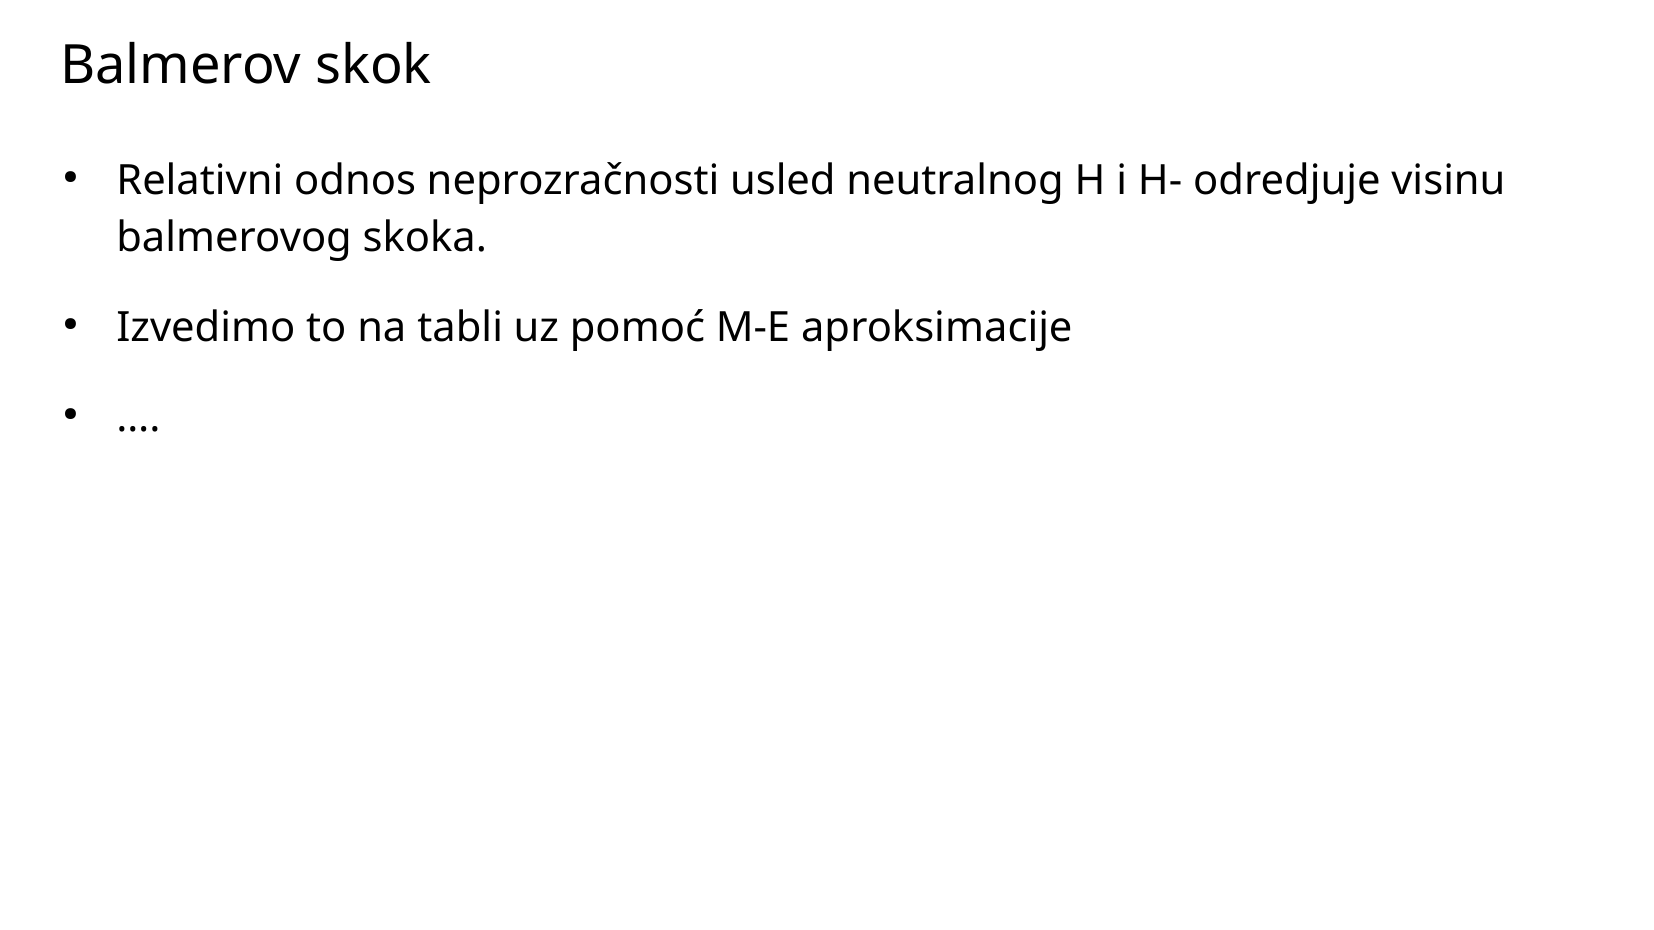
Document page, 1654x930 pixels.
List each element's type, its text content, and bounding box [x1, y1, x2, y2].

title Balmerov skok [59, 13, 1648, 113]
list Relativni odnos neprozračnosti usled neutralnog H i H- odredjuje visinu balmerovog skoka. Izvedimo to na tabli uz pomoć M-E aproksimacije …. [45, 149, 1635, 880]
